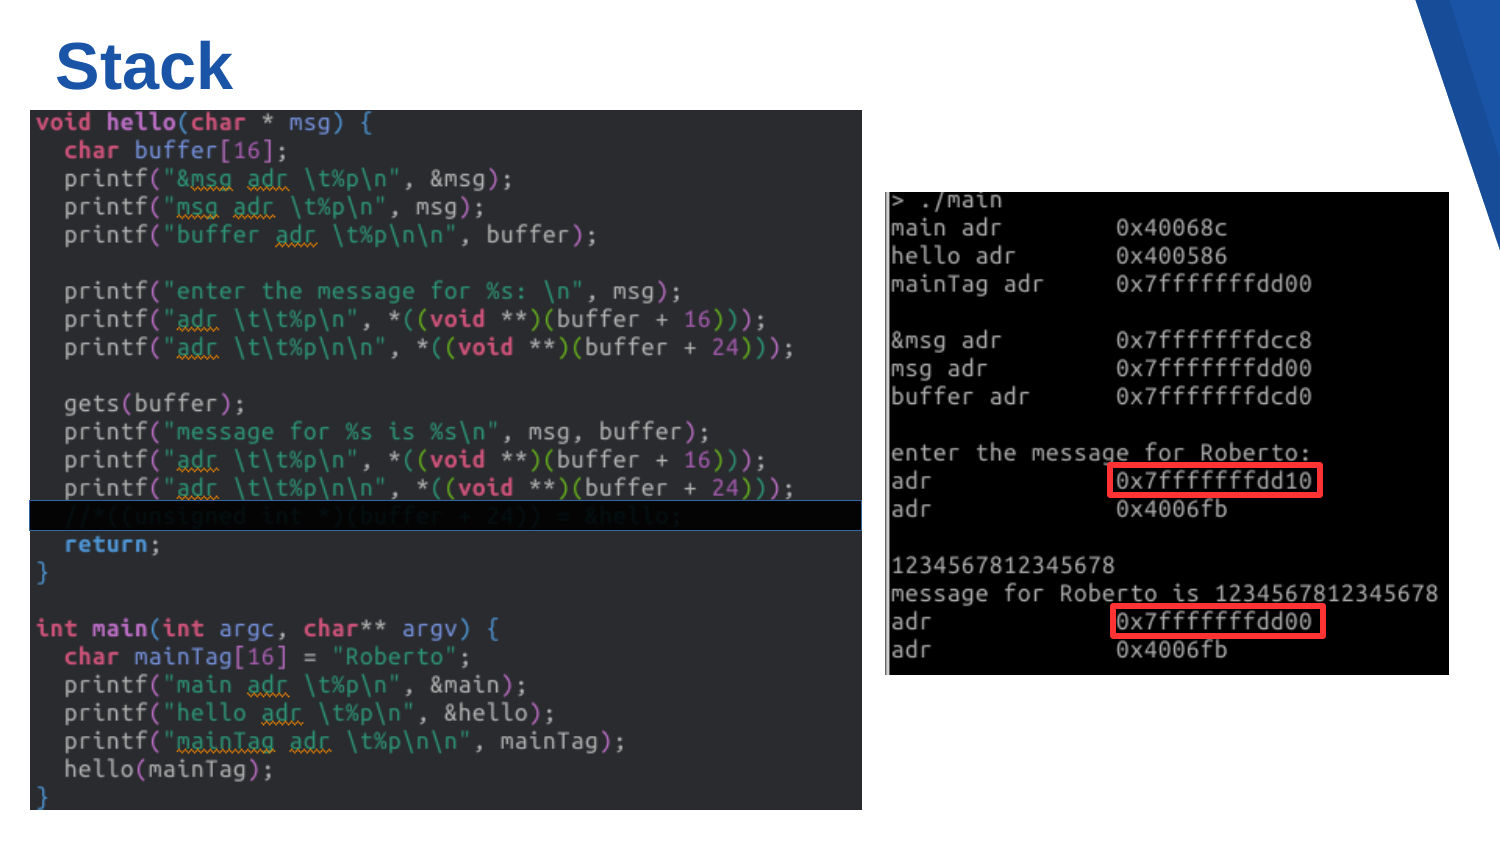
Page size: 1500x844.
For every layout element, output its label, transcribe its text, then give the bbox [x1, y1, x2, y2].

picture [30, 531, 862, 811]
picture [885, 192, 1449, 676]
picture [30, 110, 862, 500]
title Stack [40, 50, 1306, 118]
text_box [29, 500, 862, 531]
